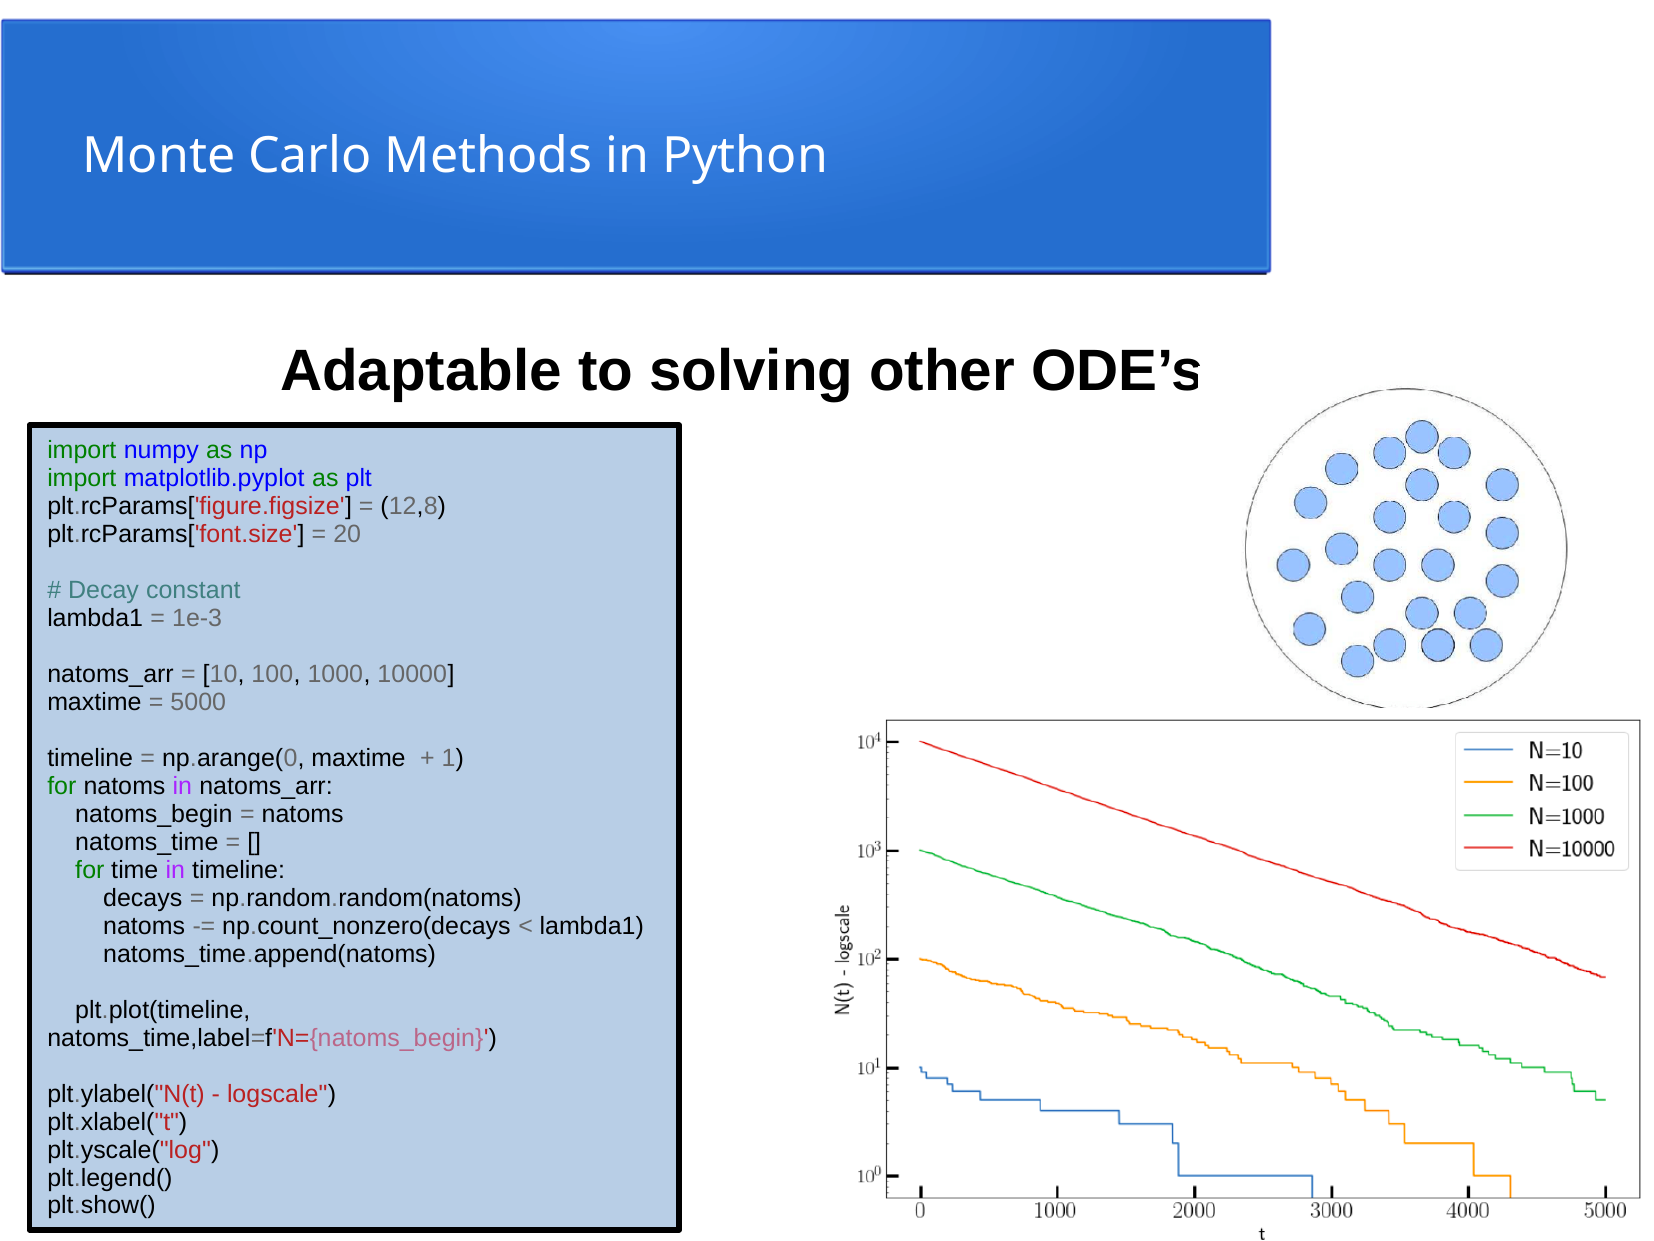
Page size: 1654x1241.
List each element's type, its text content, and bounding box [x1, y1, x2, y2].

text_box import numpy as np import matplotlib.pyplot as plt plt.rcParams['figure.figsize'] = (12,8) plt.rcParams['font.size'] = 20 # Decay constant lambda1 = 1e-3 natoms_arr = [10, 100, 1000, 10000] maxtime = 5000 timeline = np.arange(0, maxtime + 1) for natoms in natoms_arr: natoms_begin = natoms natoms_time = [] for time in timeline: decays = np.random.random(natoms) natoms -= np.count_nonzero(decays < lambda1) natoms_time.append(natoms) plt.plot(timeline, natoms_time,label=f'N={natoms_begin}') plt.ylabel("N(t) - logscale") plt.xlabel("t") plt.yscale("log") plt.legend() plt.show() [29, 425, 680, 1230]
text_box Adaptable to solving other ODE’s [265, 324, 1397, 405]
picture [0, 17, 1275, 281]
text_box Monte Carlo Methods in Python [82, 49, 1571, 257]
picture [825, 366, 1654, 1241]
